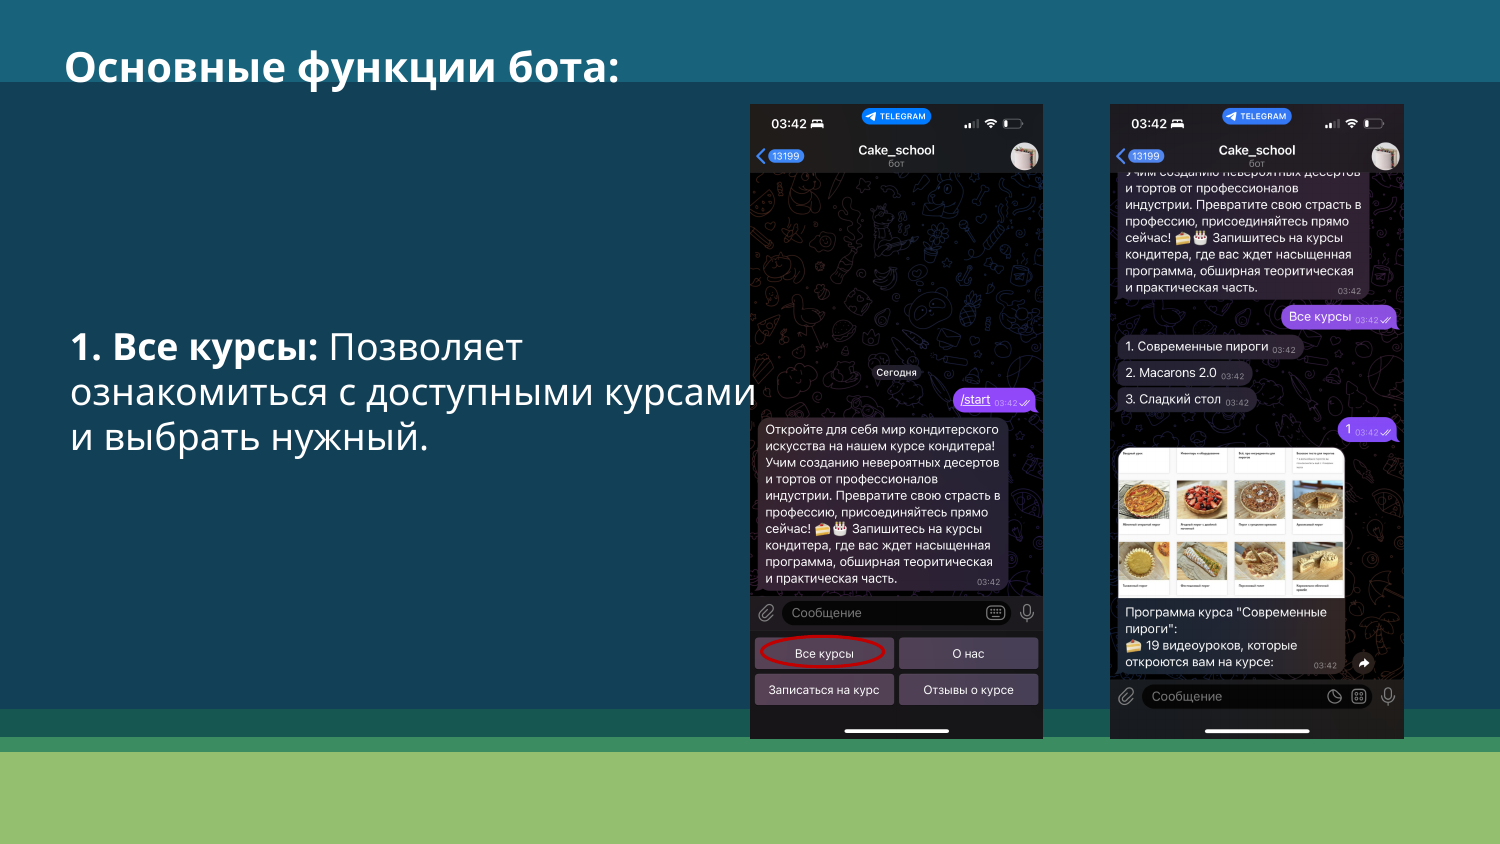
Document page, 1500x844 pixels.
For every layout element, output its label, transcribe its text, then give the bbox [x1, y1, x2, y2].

text_box 1. Все курсы: Позволяет ознакомиться с доступными курсами и выбрать нужный. [55, 315, 806, 422]
picture [750, 104, 1043, 739]
title Основные функции бота: [0, 25, 685, 92]
picture [1110, 104, 1404, 739]
